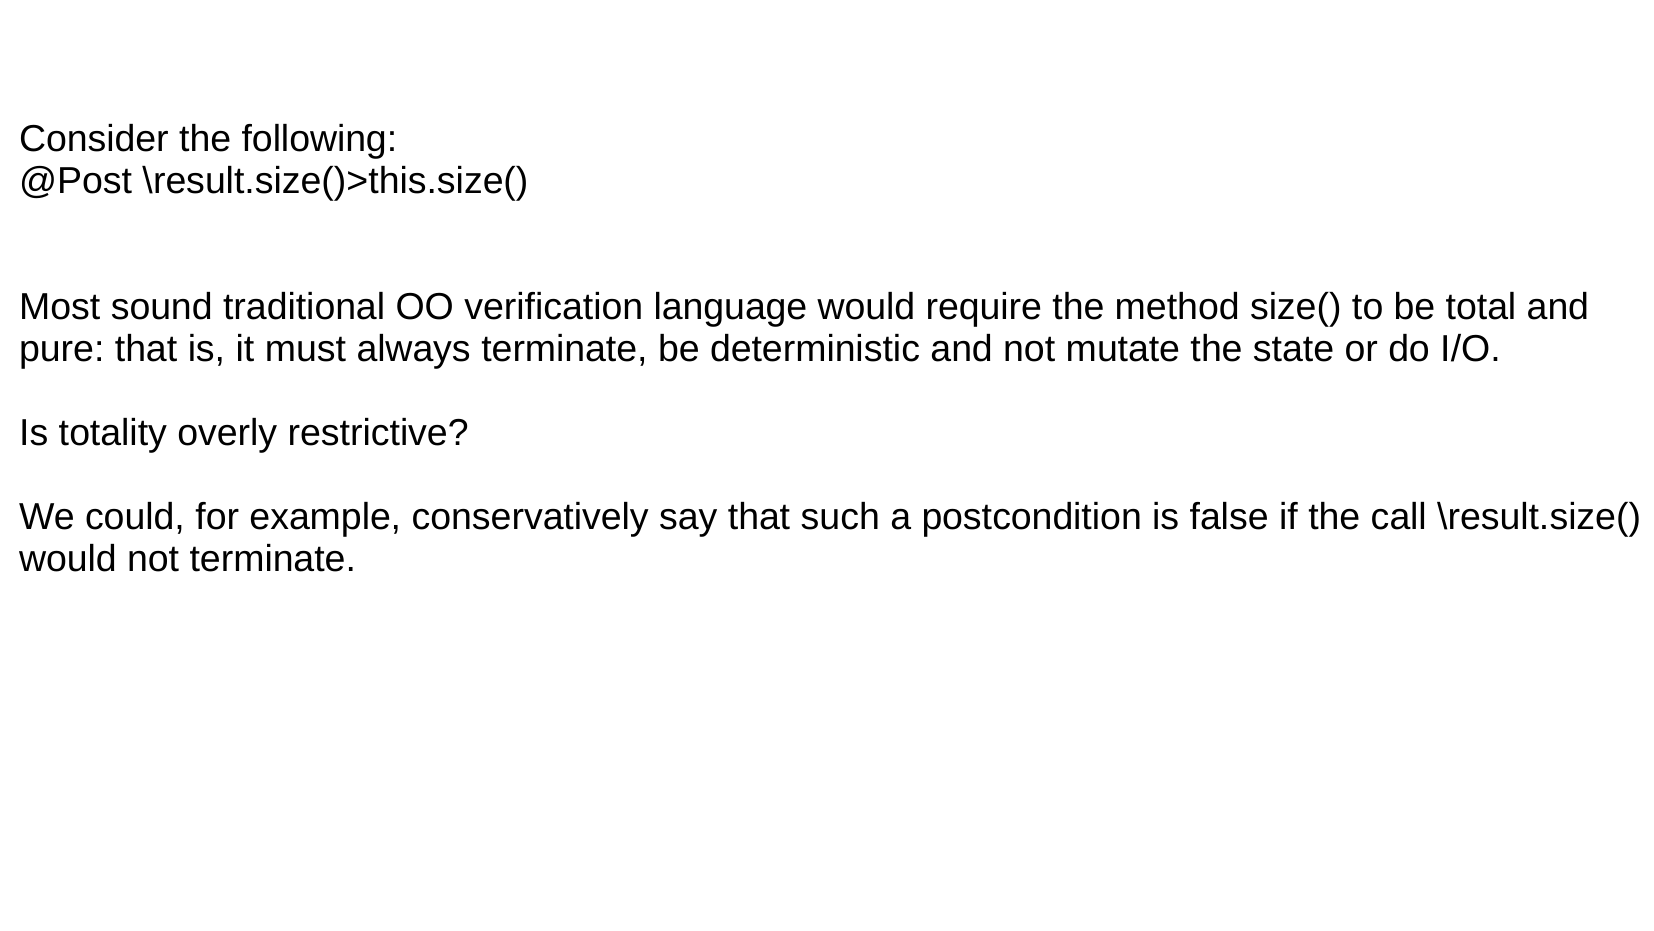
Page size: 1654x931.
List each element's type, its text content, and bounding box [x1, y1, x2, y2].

text_box Consider the following: @Post \result.size()>this.size() Most sound traditional OO verification language would require the method size() to be total and pure: that is, it must always terminate, be deterministic and not mutate the state or do I/O. Is totality overly restrictive? We could, for example, conservatively say that such a postcondition is false if the call \result.size() would not terminate. [4, 110, 1654, 751]
